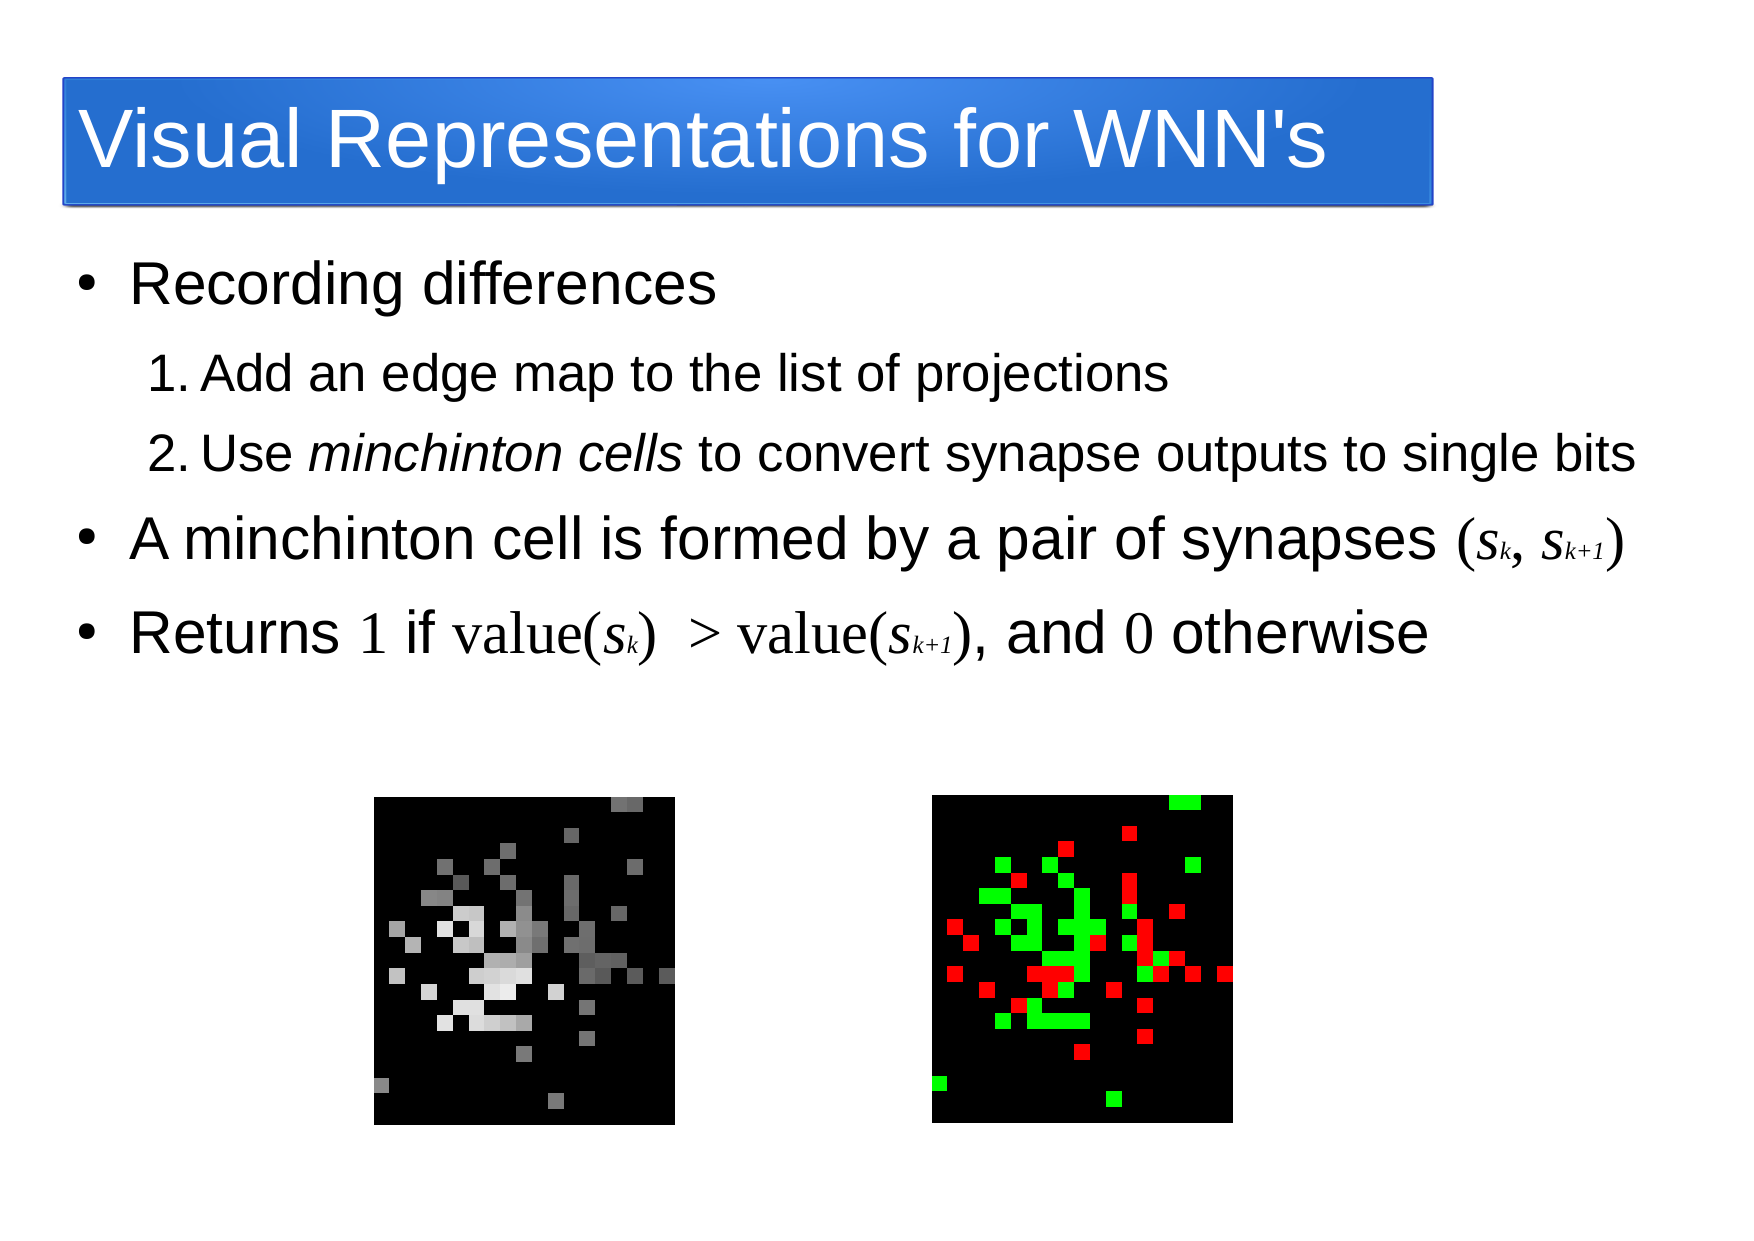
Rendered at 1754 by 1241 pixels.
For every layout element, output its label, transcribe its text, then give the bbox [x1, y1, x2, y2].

title Visual Representations for WNN's [78, 80, 1429, 198]
picture [932, 795, 1233, 1123]
picture [374, 797, 675, 1125]
list Recording differences Add an edge map to the list of projections Use minchinton cells to convert synapse outputs to single bits A minchinton cell is formed by a pair of synapses (sk, sk+1) Returns 1 if value(sk) > value(sk+1), and 0 otherwise [58, 249, 1724, 709]
picture [58, 77, 1439, 209]
